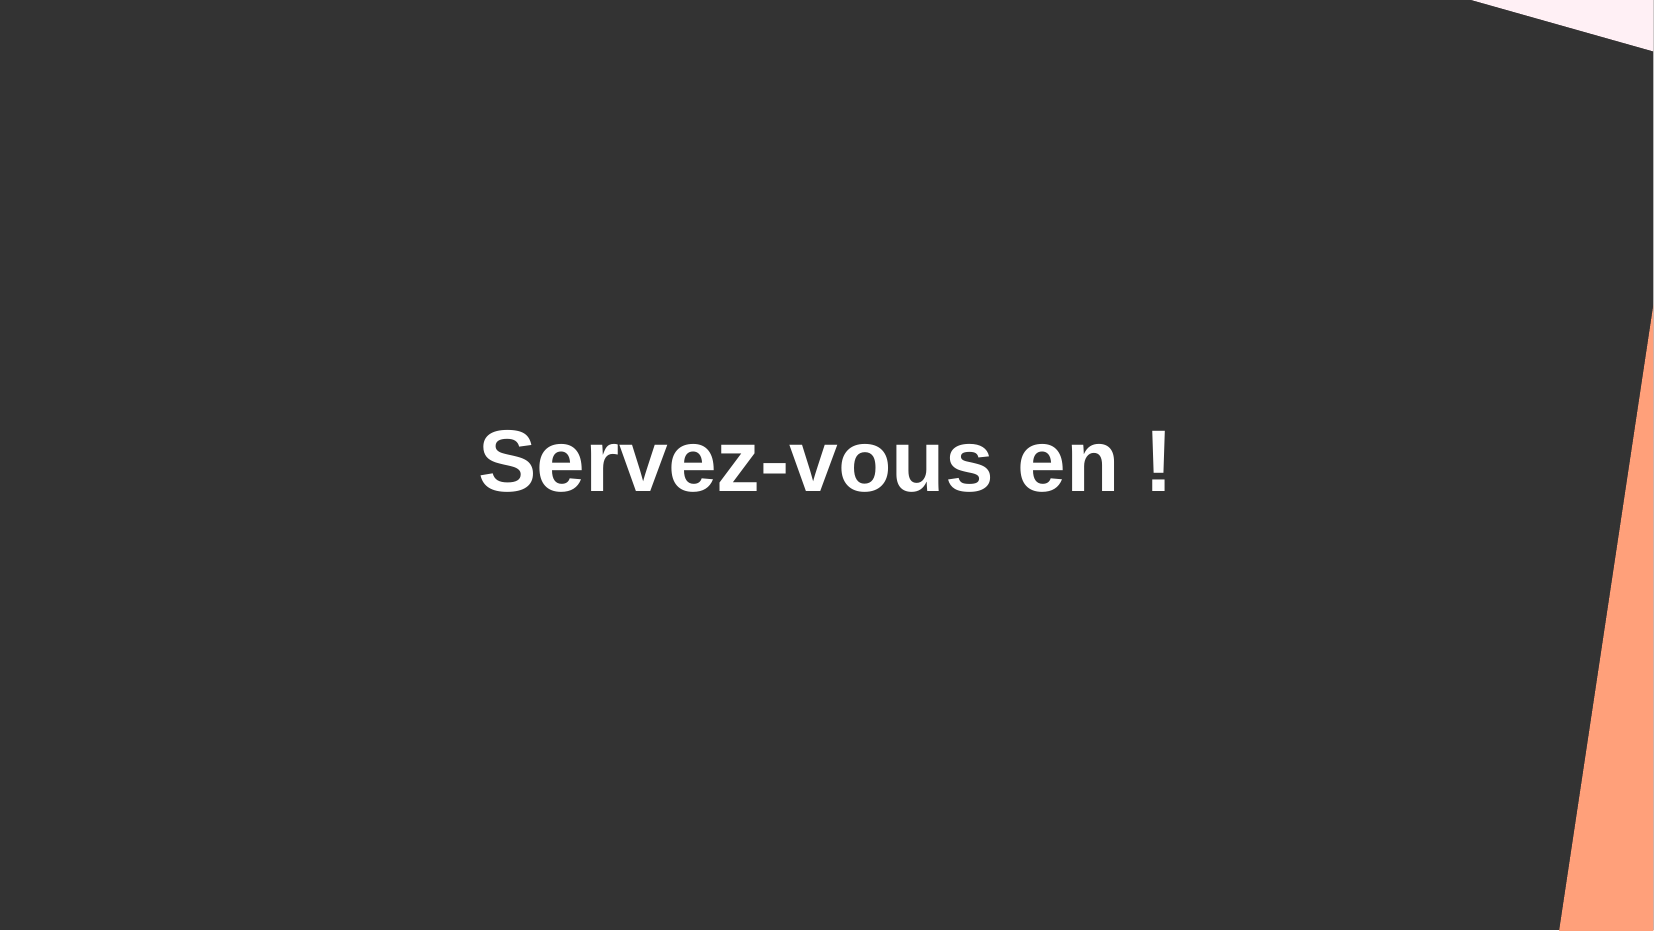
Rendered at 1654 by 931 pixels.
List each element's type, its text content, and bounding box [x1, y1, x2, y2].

text_box [1559, 300, 1654, 931]
text_box [1471, 0, 1654, 52]
title Servez-vous en ! [31, 412, 1622, 518]
